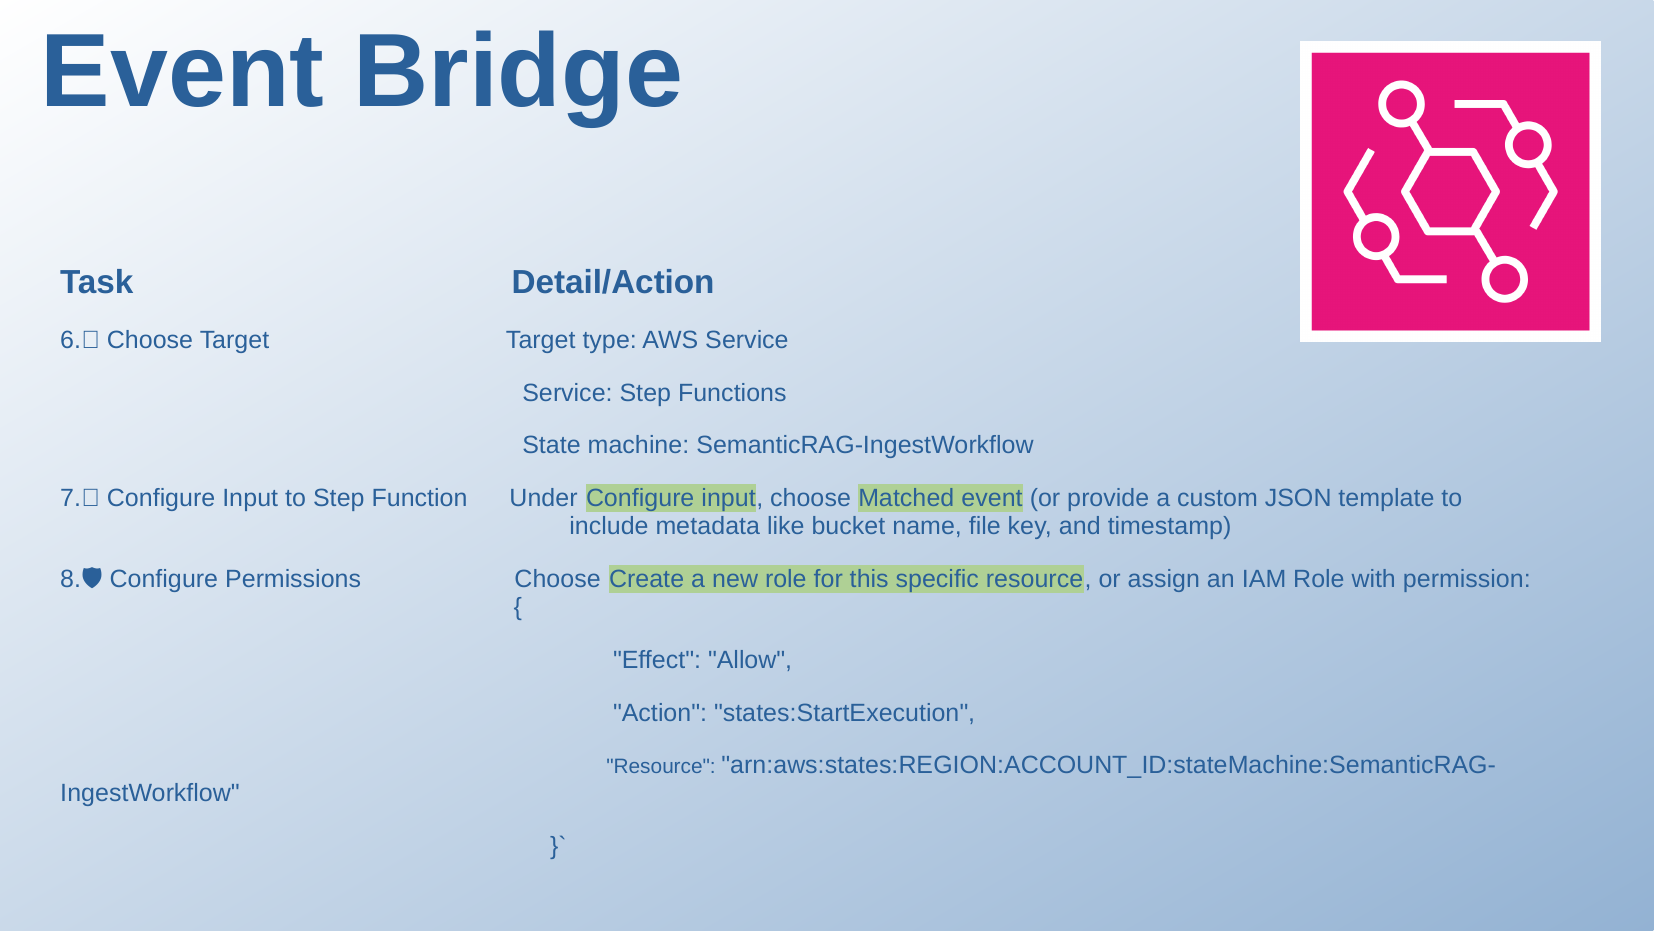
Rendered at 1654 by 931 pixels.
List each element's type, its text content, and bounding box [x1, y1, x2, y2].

text_box Event Bridge [25, 4, 1189, 136]
picture [1300, 41, 1601, 256]
text_box Task Detail/Action 6.🔗 Choose Target Target type: AWS Service Service: Step Functions State machine: SemanticRAG-IngestWorkflow 7.🧱 Configure Input to Step Function Under Configure input, choose Matched event (or provide a custom JSON template to include metadata like bucket name, file key, and timestamp) 8.🛡️ Configure Permissions Choose Create a new role for this specific resource, or assign an IAM Role with permission: { "Effect": "Allow", "Action": "states:StartExecution", "Resource": "arn:aws:states:REGION:ACCOUNT_ID:stateMachine:SemanticRAG-IngestWorkflow" }` [45, 256, 1654, 931]
